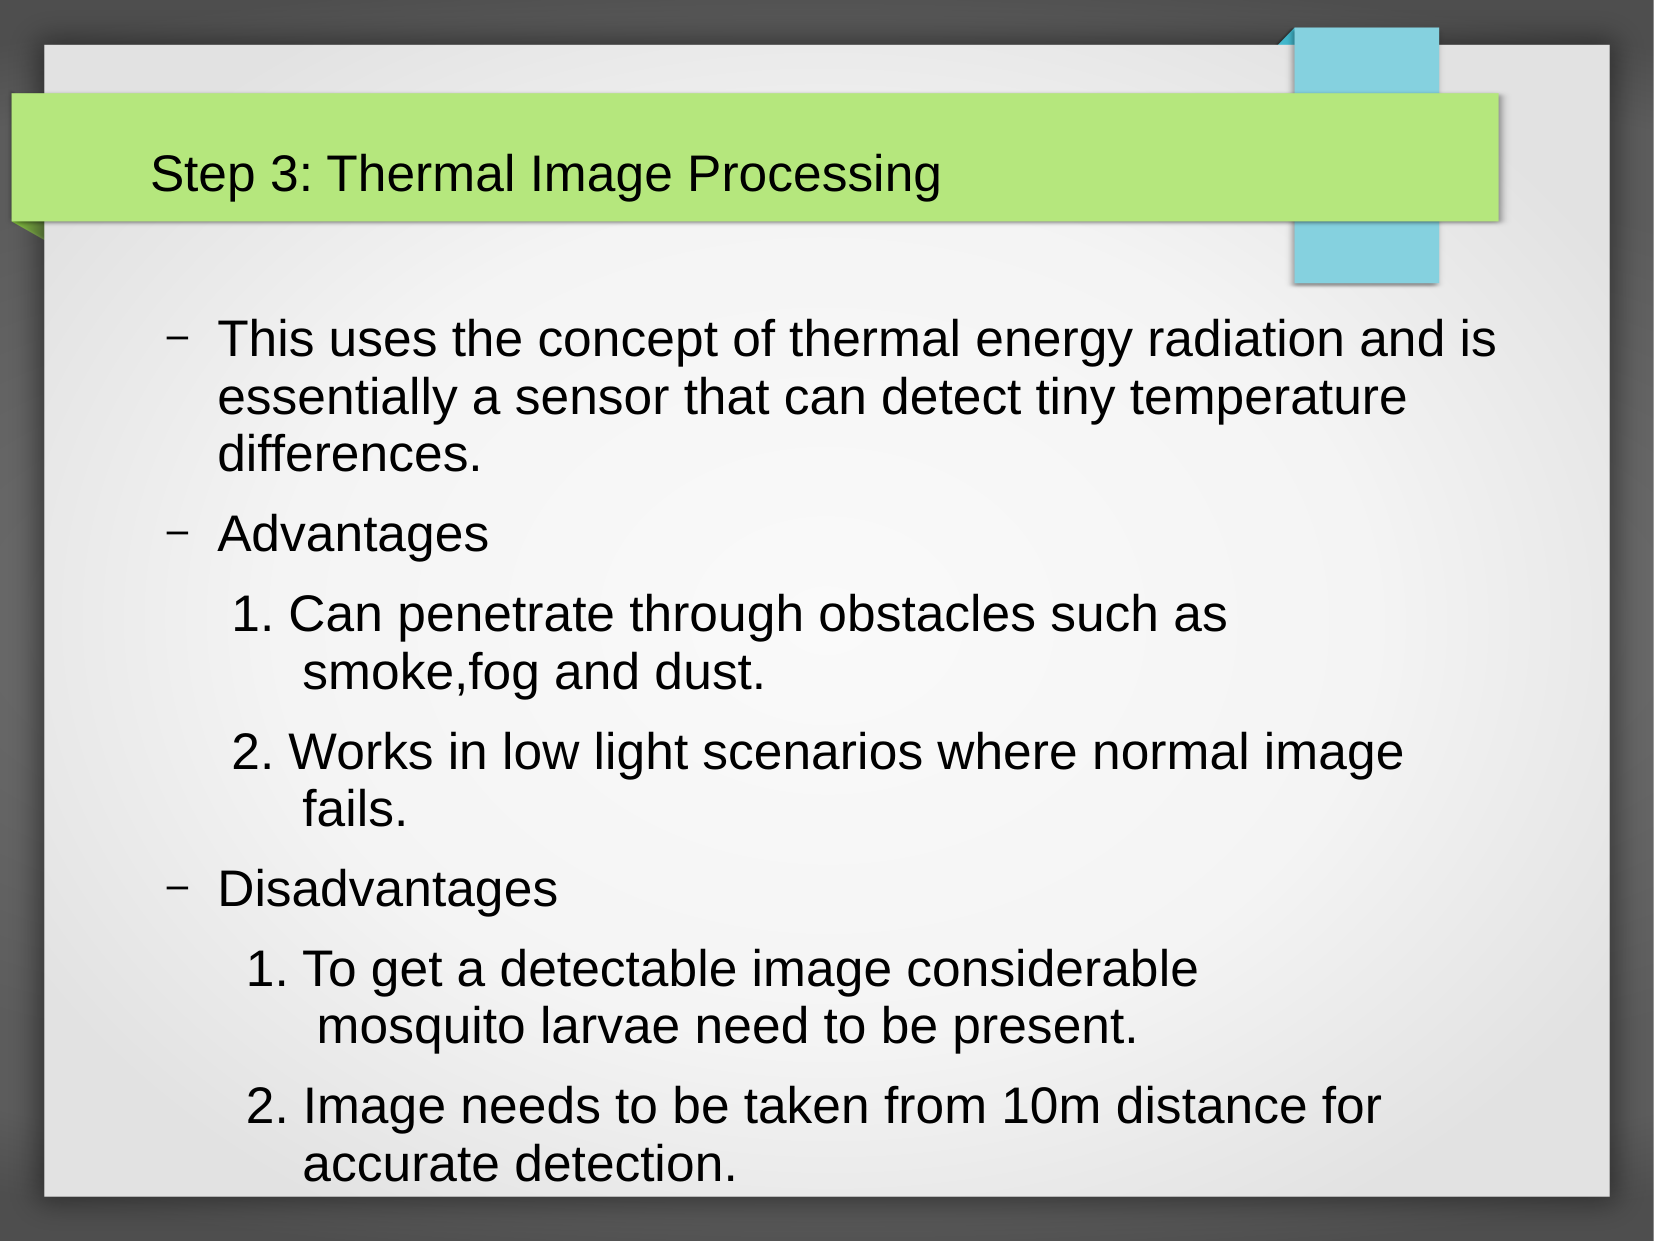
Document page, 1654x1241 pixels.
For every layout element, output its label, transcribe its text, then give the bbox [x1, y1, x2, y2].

picture [0, 0, 1654, 1241]
list Step 3: Thermal Image Processing This uses the concept of thermal energy radiation and is essentially a sensor that can detect tiny temperature differences. Advantages 1. Can penetrate through obstacles such as smoke,fog and dust. 2. Works in low light scenarios where normal image fails. Disadvantages 1. To get a detectable image considerable mosquito larvae need to be present. 2. Image needs to be taken from 10m distance for accurate detection. [82, 59, 1571, 1193]
